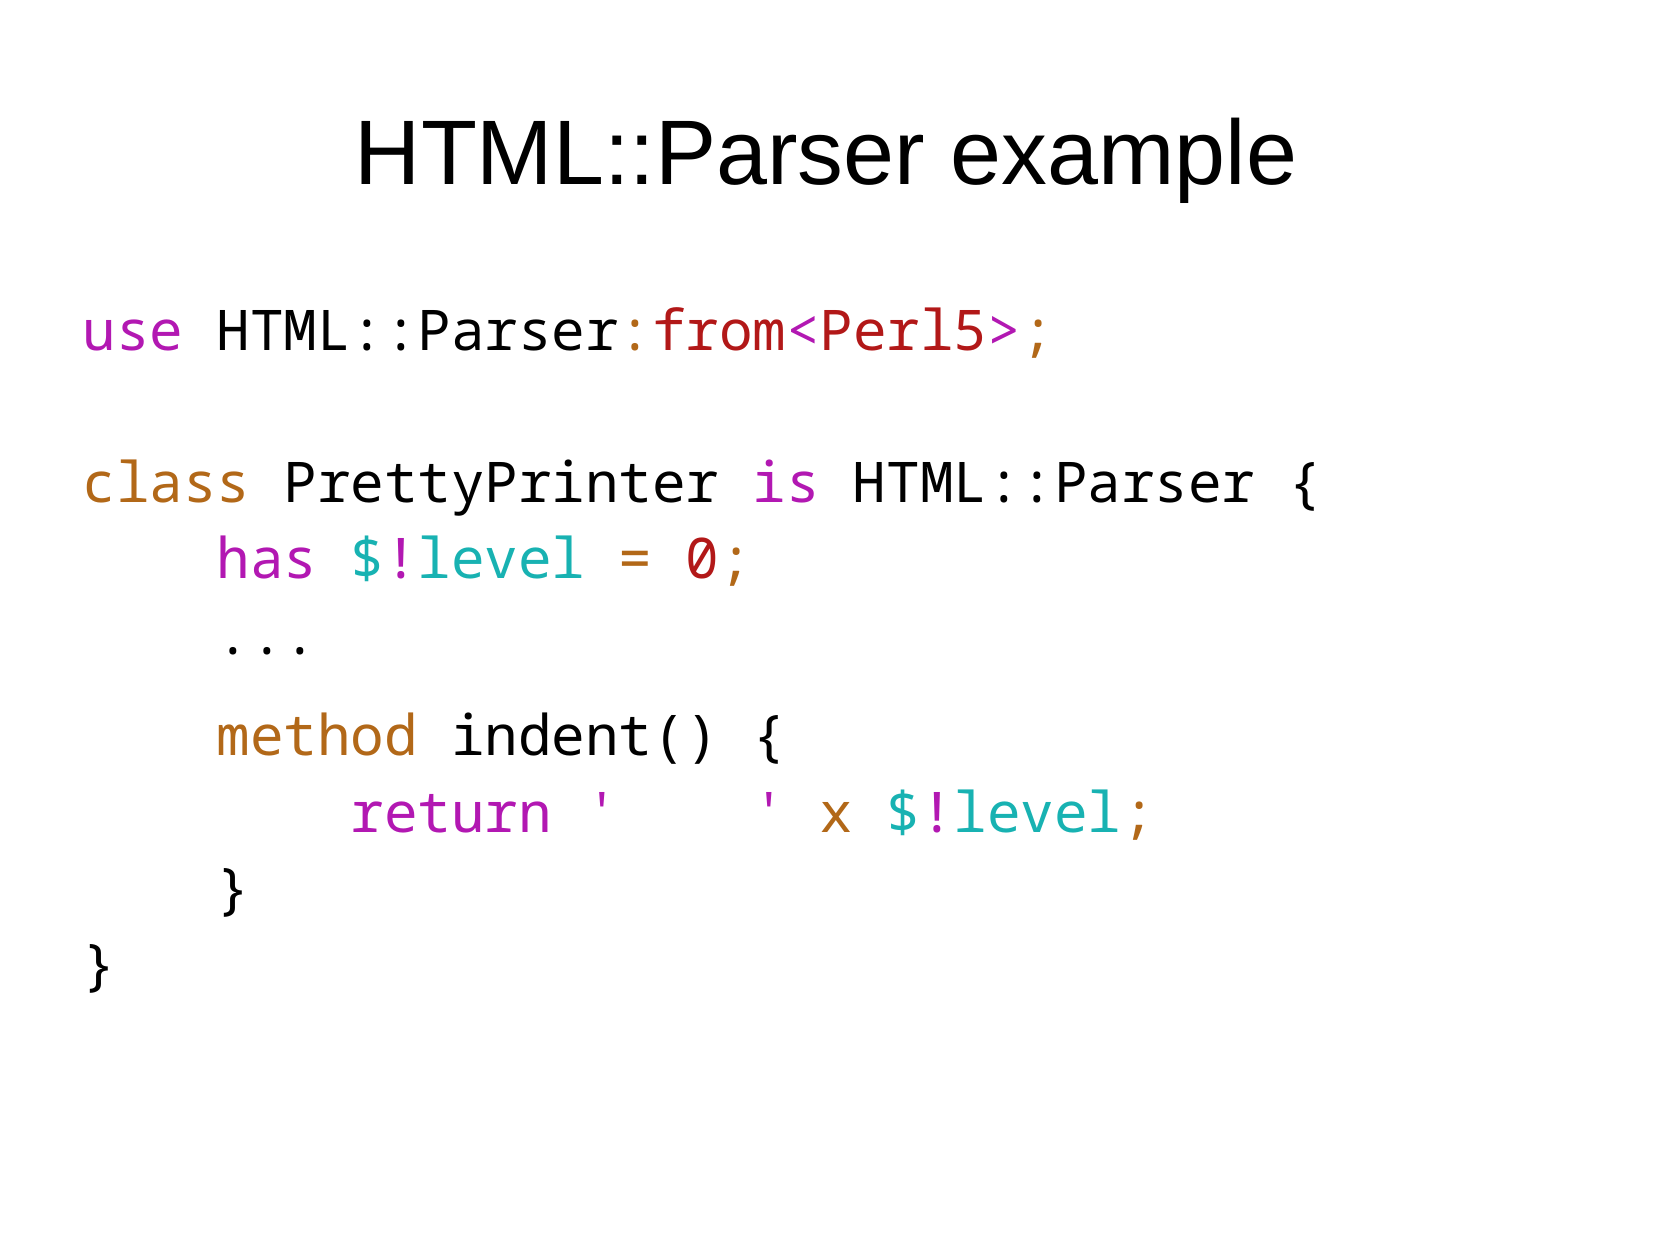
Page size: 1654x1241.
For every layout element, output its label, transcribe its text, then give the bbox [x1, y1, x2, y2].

list use HTML::Parser:from<Perl5>; class PrettyPrinter is HTML::Parser { has $!level = 0; ... method indent() { return ' ' x $!level; } } [82, 290, 1571, 1010]
title HTML::Parser example [82, 49, 1571, 257]
